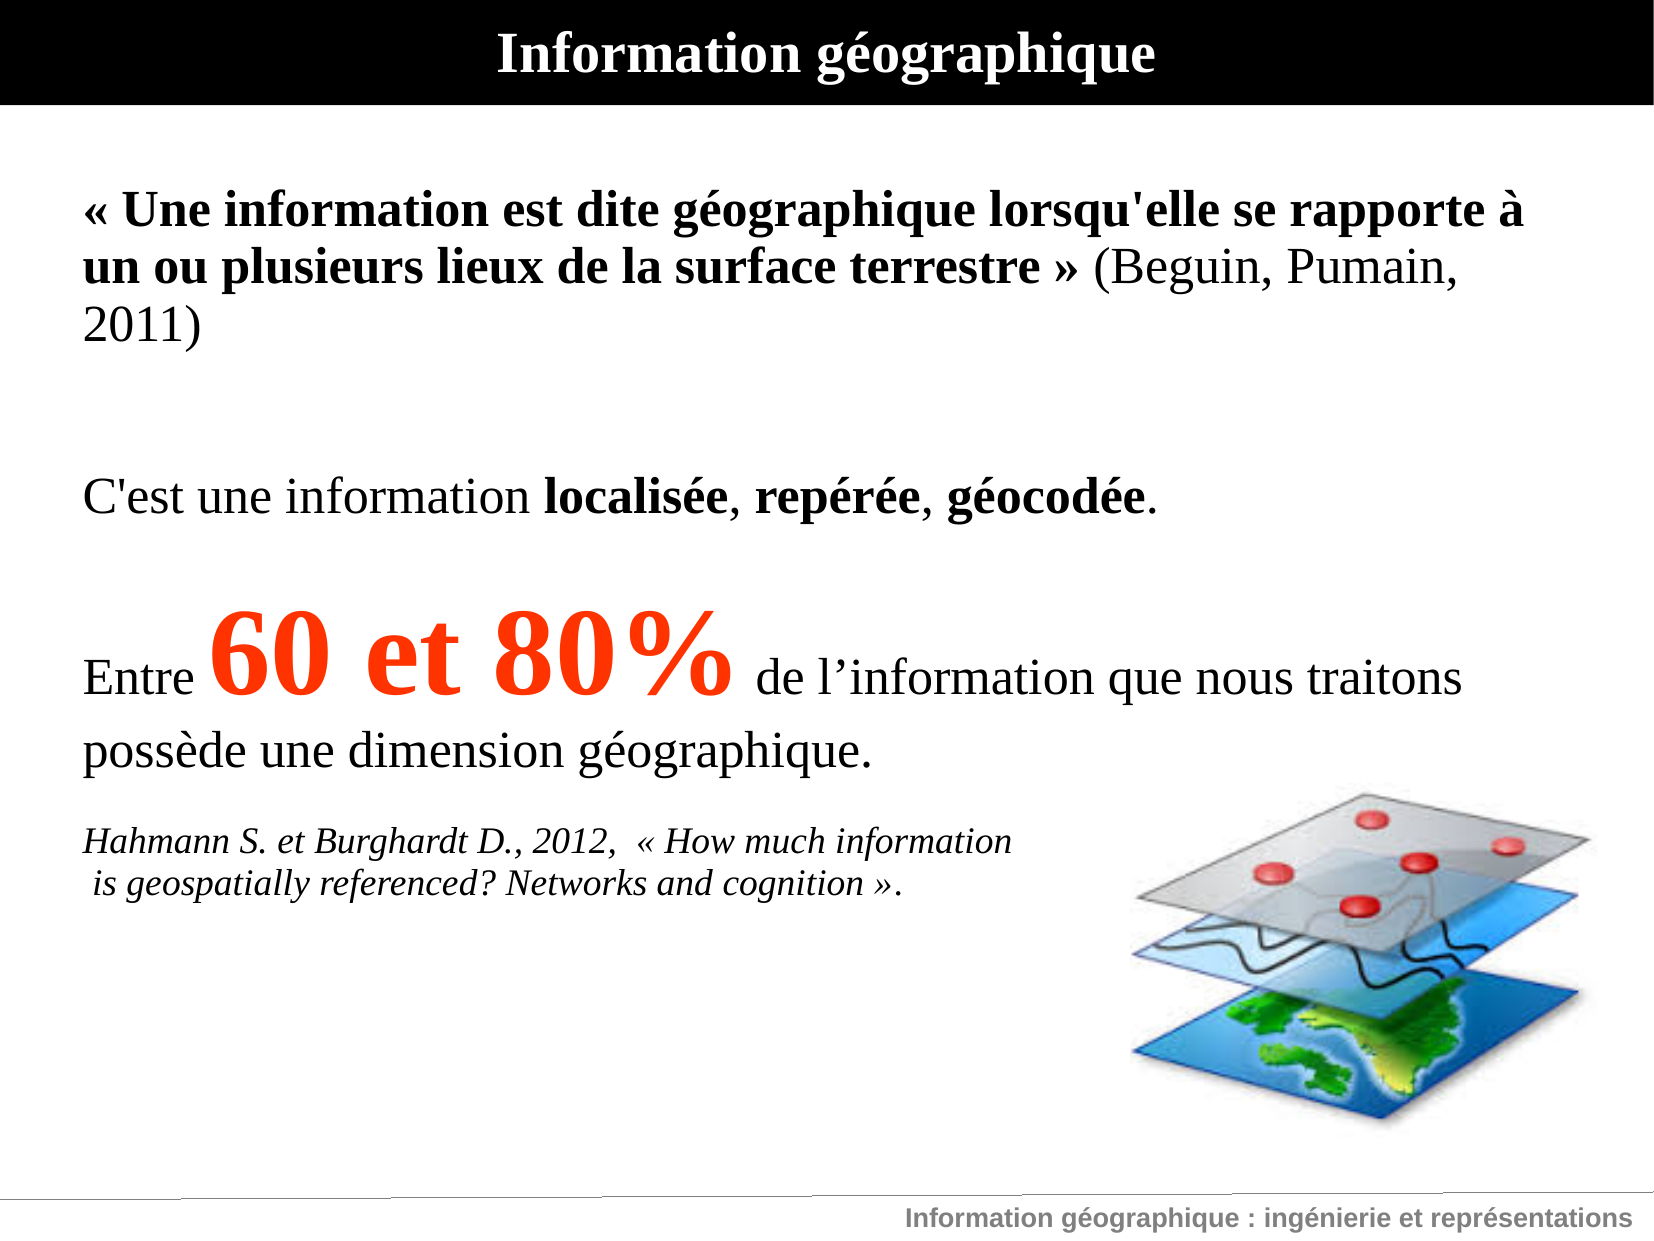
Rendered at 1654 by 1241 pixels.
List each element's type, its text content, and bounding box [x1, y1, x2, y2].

title Information géographique [0, 0, 1654, 106]
picture [1130, 690, 1607, 1166]
list « Une information est dite géographique lorsqu'elle se rapporte à un ou plusieurs lieux de la surface terrestre » (Beguin, Pumain, 2011) C'est une information localisée, repérée, géocodée. Entre 60 et 80% de l’information que nous traitons possède une dimension géographique. Hahmann S. et Burghardt D., 2012, « How much information is geospatially referenced? Networks and cognition ». [82, 180, 1571, 1141]
